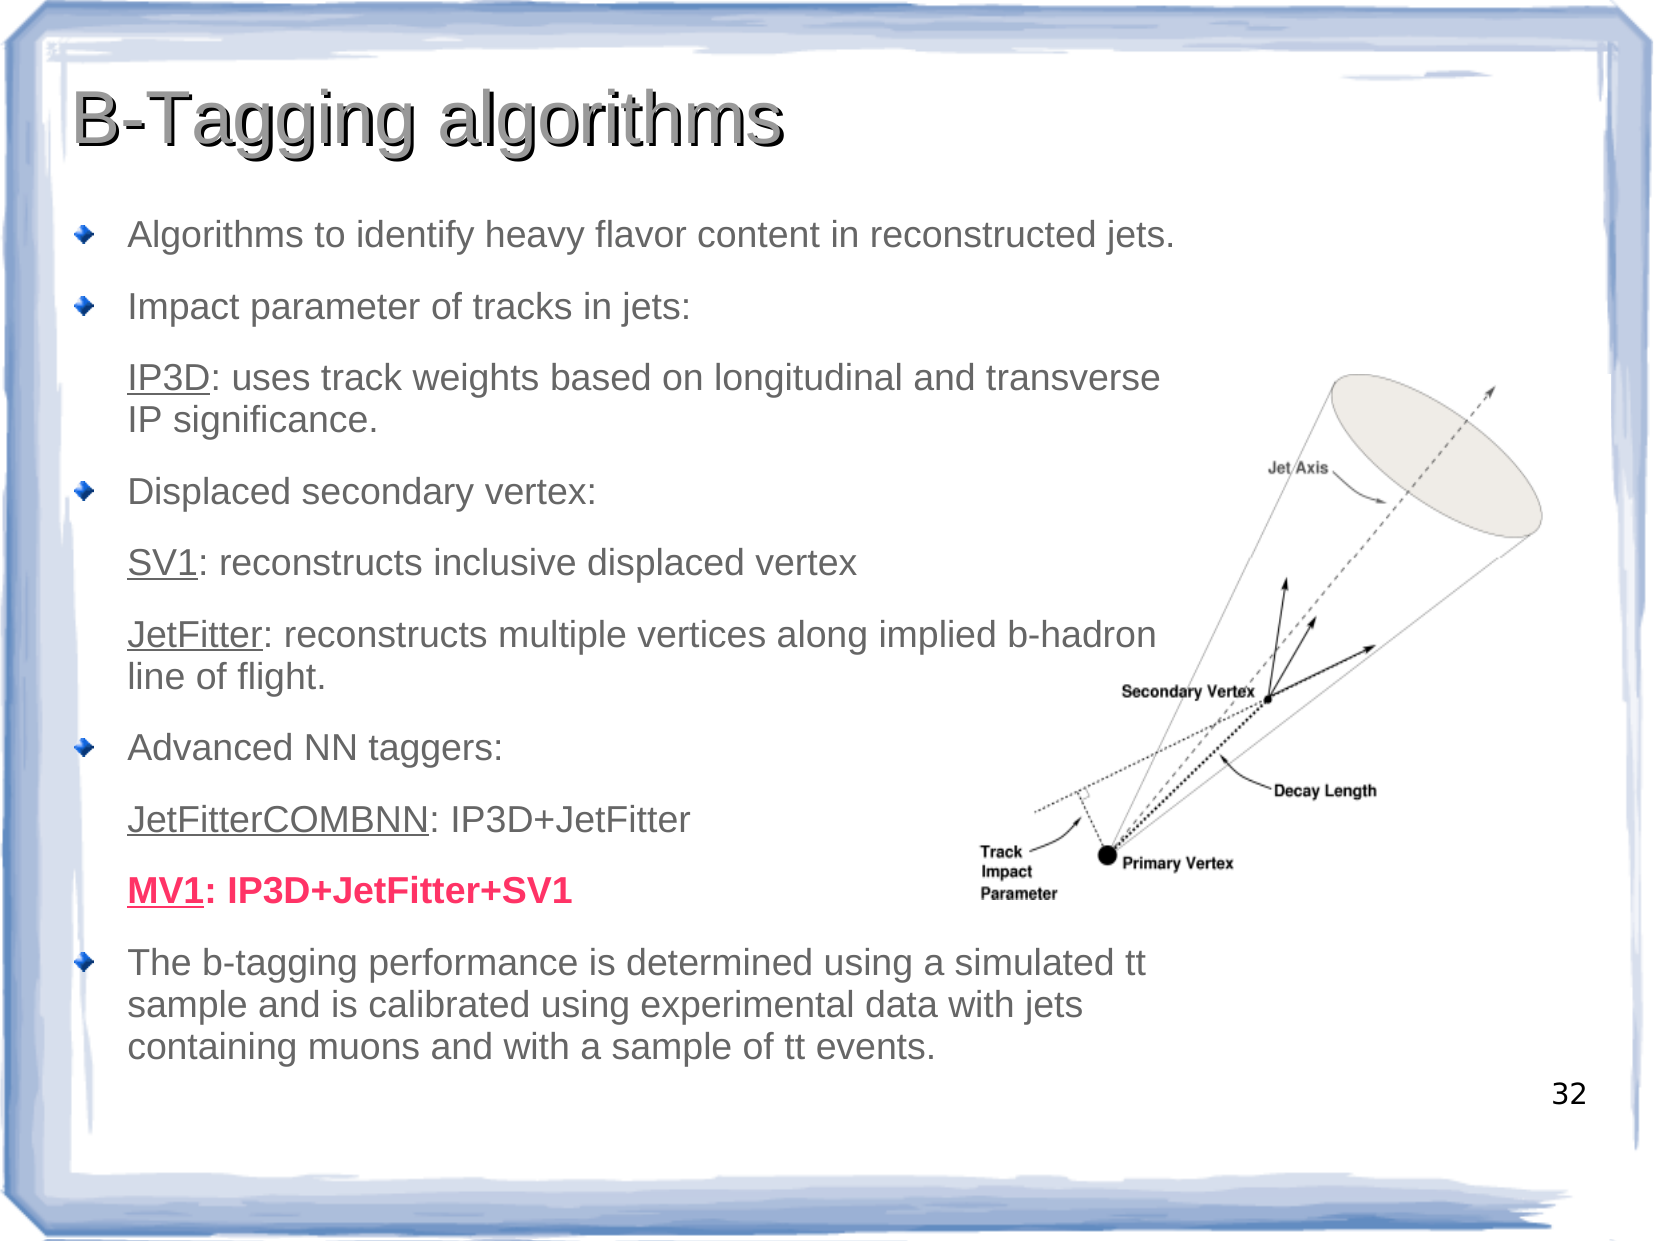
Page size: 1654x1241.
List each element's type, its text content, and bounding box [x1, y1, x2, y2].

list Algorithms to identify heavy flavor content in reconstructed jets. Impact parameter of tracks in jets: IP3D: uses track weights based on longitudinal and transverse IP significance. Displaced secondary vertex: SV1: reconstructs inclusive displaced vertex JetFitter: reconstructs multiple vertices along implied b-hadron line of flight. Advanced NN taggers: JetFitterCOMBNN: IP3D+JetFitter MV1: IP3D+JetFitter+SV1 The b-tagging performance is determined using a simulated tt sample and is calibrated using experimental data with jets containing muons and with a sample of tt events. [56, 213, 1201, 1068]
title B-Tagging algorithms [49, 37, 1238, 198]
picture [0, 0, 1654, 1241]
